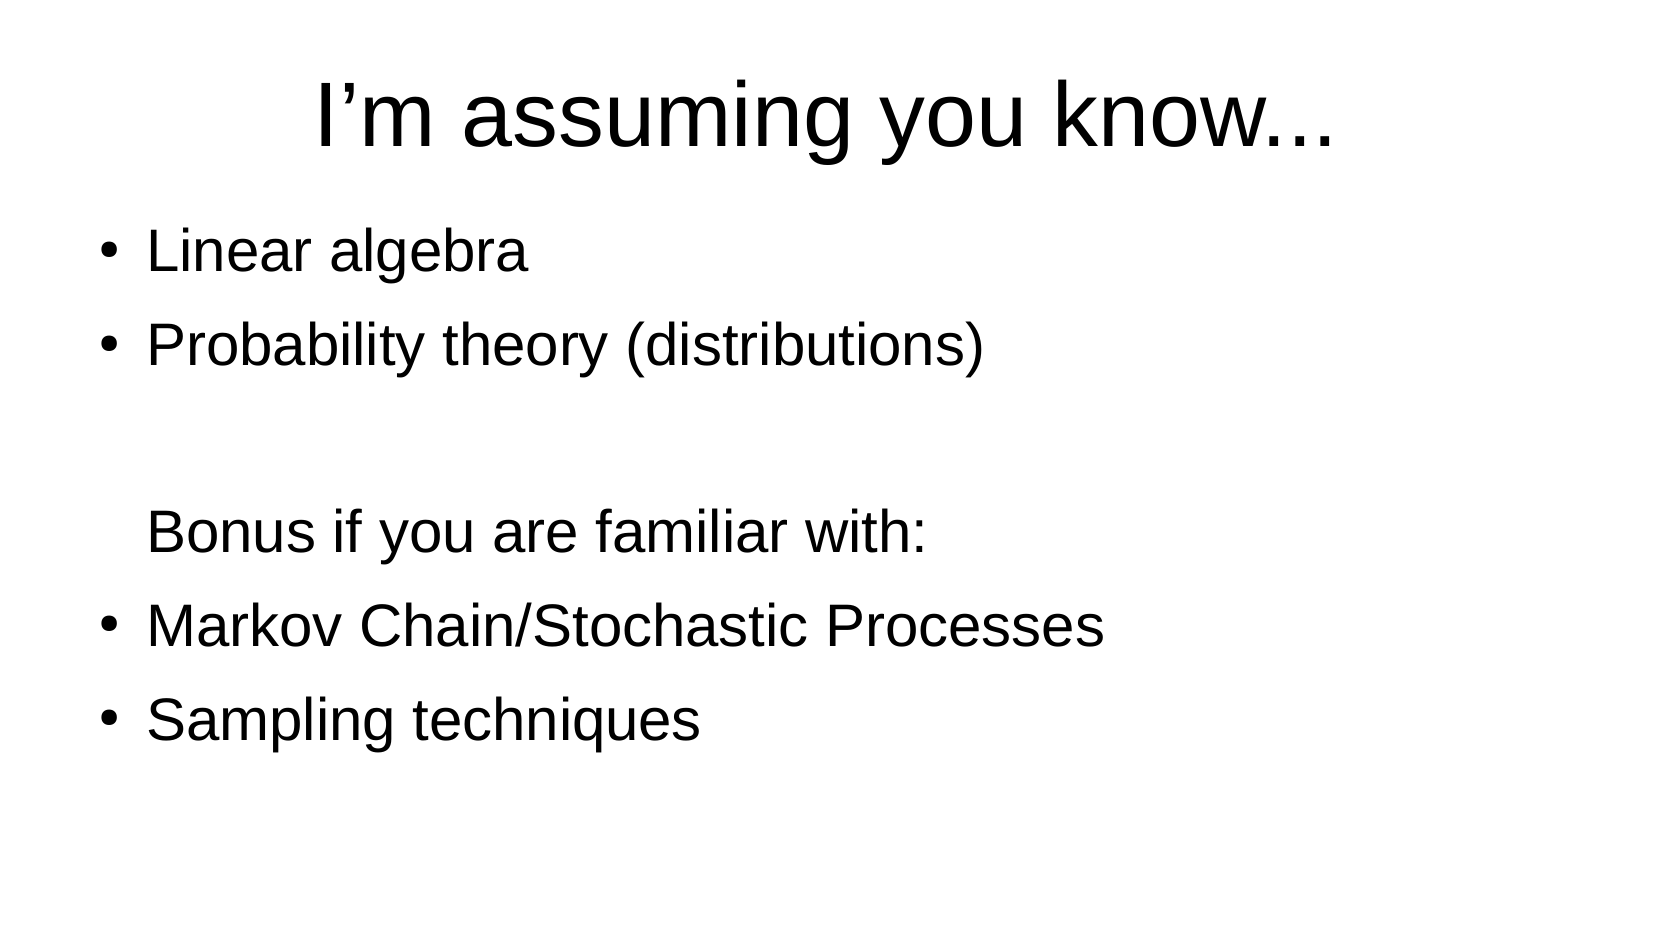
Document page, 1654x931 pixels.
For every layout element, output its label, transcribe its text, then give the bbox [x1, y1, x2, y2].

list Linear algebra Probability theory (distributions) Bonus if you are familiar with: Markov Chain/Stochastic Processes Sampling techniques [82, 217, 1571, 758]
title I’m assuming you know... [82, 37, 1571, 193]
